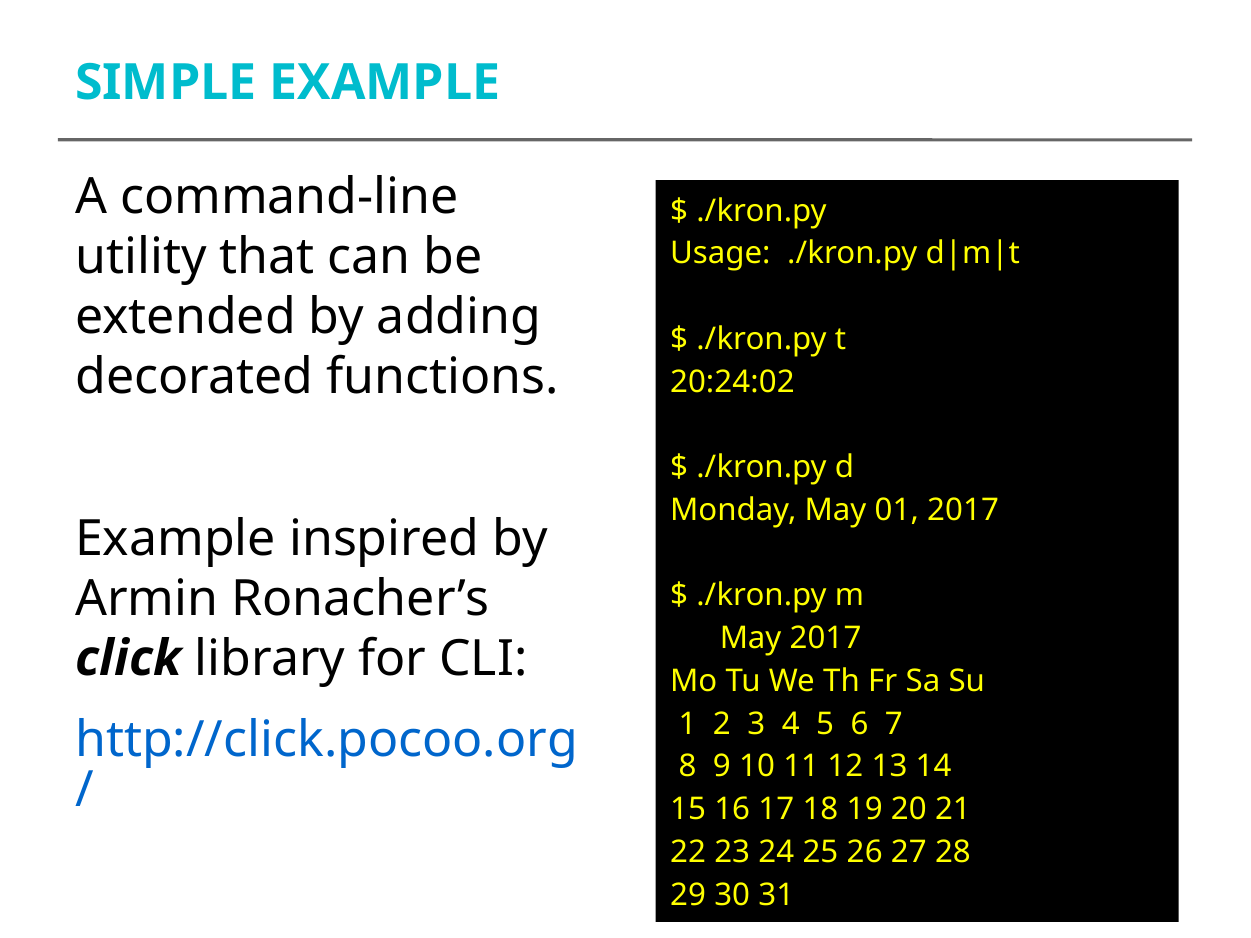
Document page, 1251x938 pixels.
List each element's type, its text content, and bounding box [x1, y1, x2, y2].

list A command-line utility that can be extended by adding decorated functions. Example inspired by Armin Ronacher’s click library for CLI: http://click.pocoo.org/ [62, 151, 603, 831]
title SIMPLE EXAMPLE [62, 37, 1188, 122]
text_box $ ./kron.py Usage: ./kron.py d|m|t $ ./kron.py t 20:24:02 $ ./kron.py d Monday, May 01, 2017 $ ./kron.py m May 2017 Mo Tu We Th Fr Sa Su 1 2 3 4 5 6 7 8 9 10 11 12 13 14 15 16 17 18 19 20 21 22 23 24 25 26 27 28 29 30 31 [655, 180, 1179, 897]
